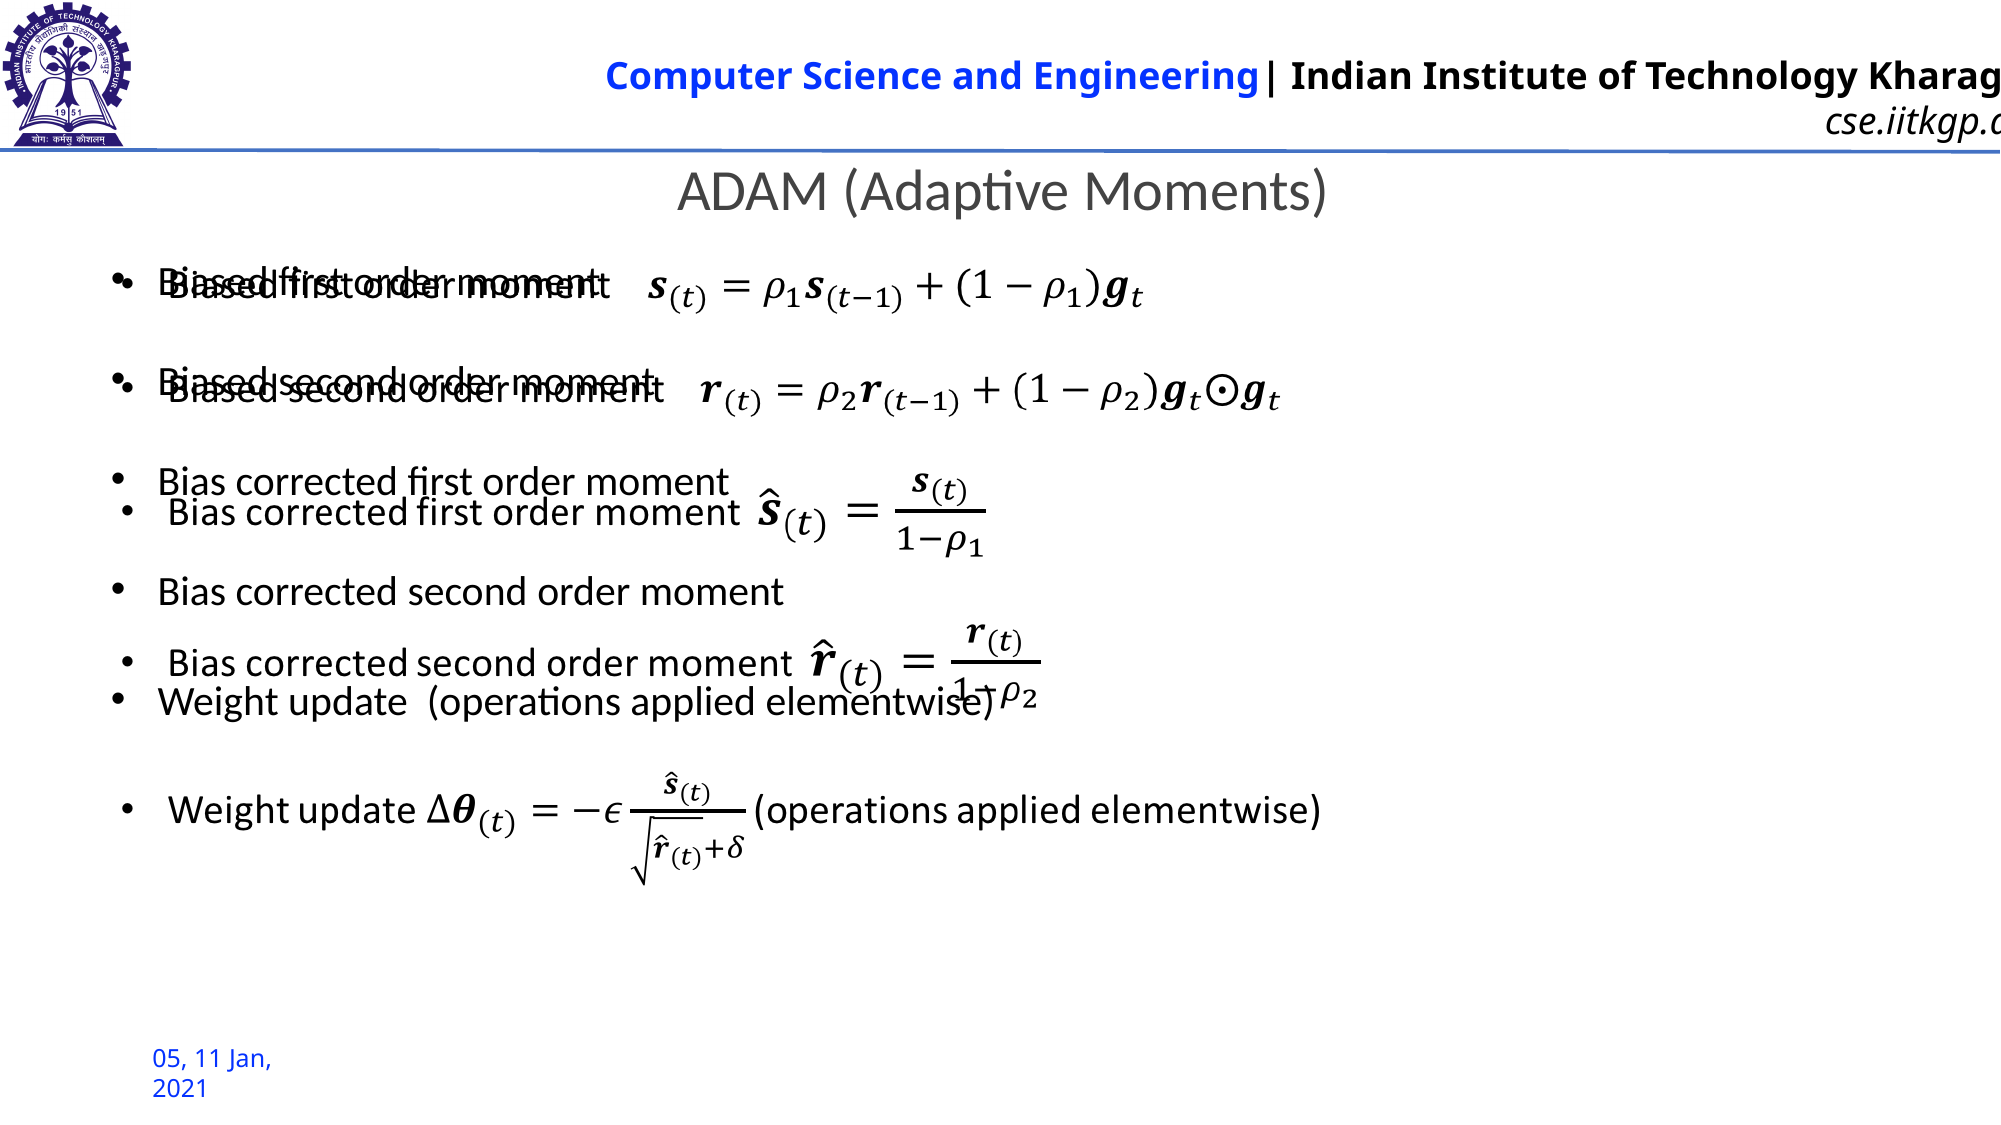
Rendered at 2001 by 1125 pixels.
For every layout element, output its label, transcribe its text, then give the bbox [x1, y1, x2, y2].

text_box [96, 246, 1939, 898]
text_box ADAM (Adaptive Moments) [305, 136, 1702, 232]
slide_number 05, 11 Jan, 2021 [137, 1042, 331, 1103]
picture [2, 2, 131, 147]
